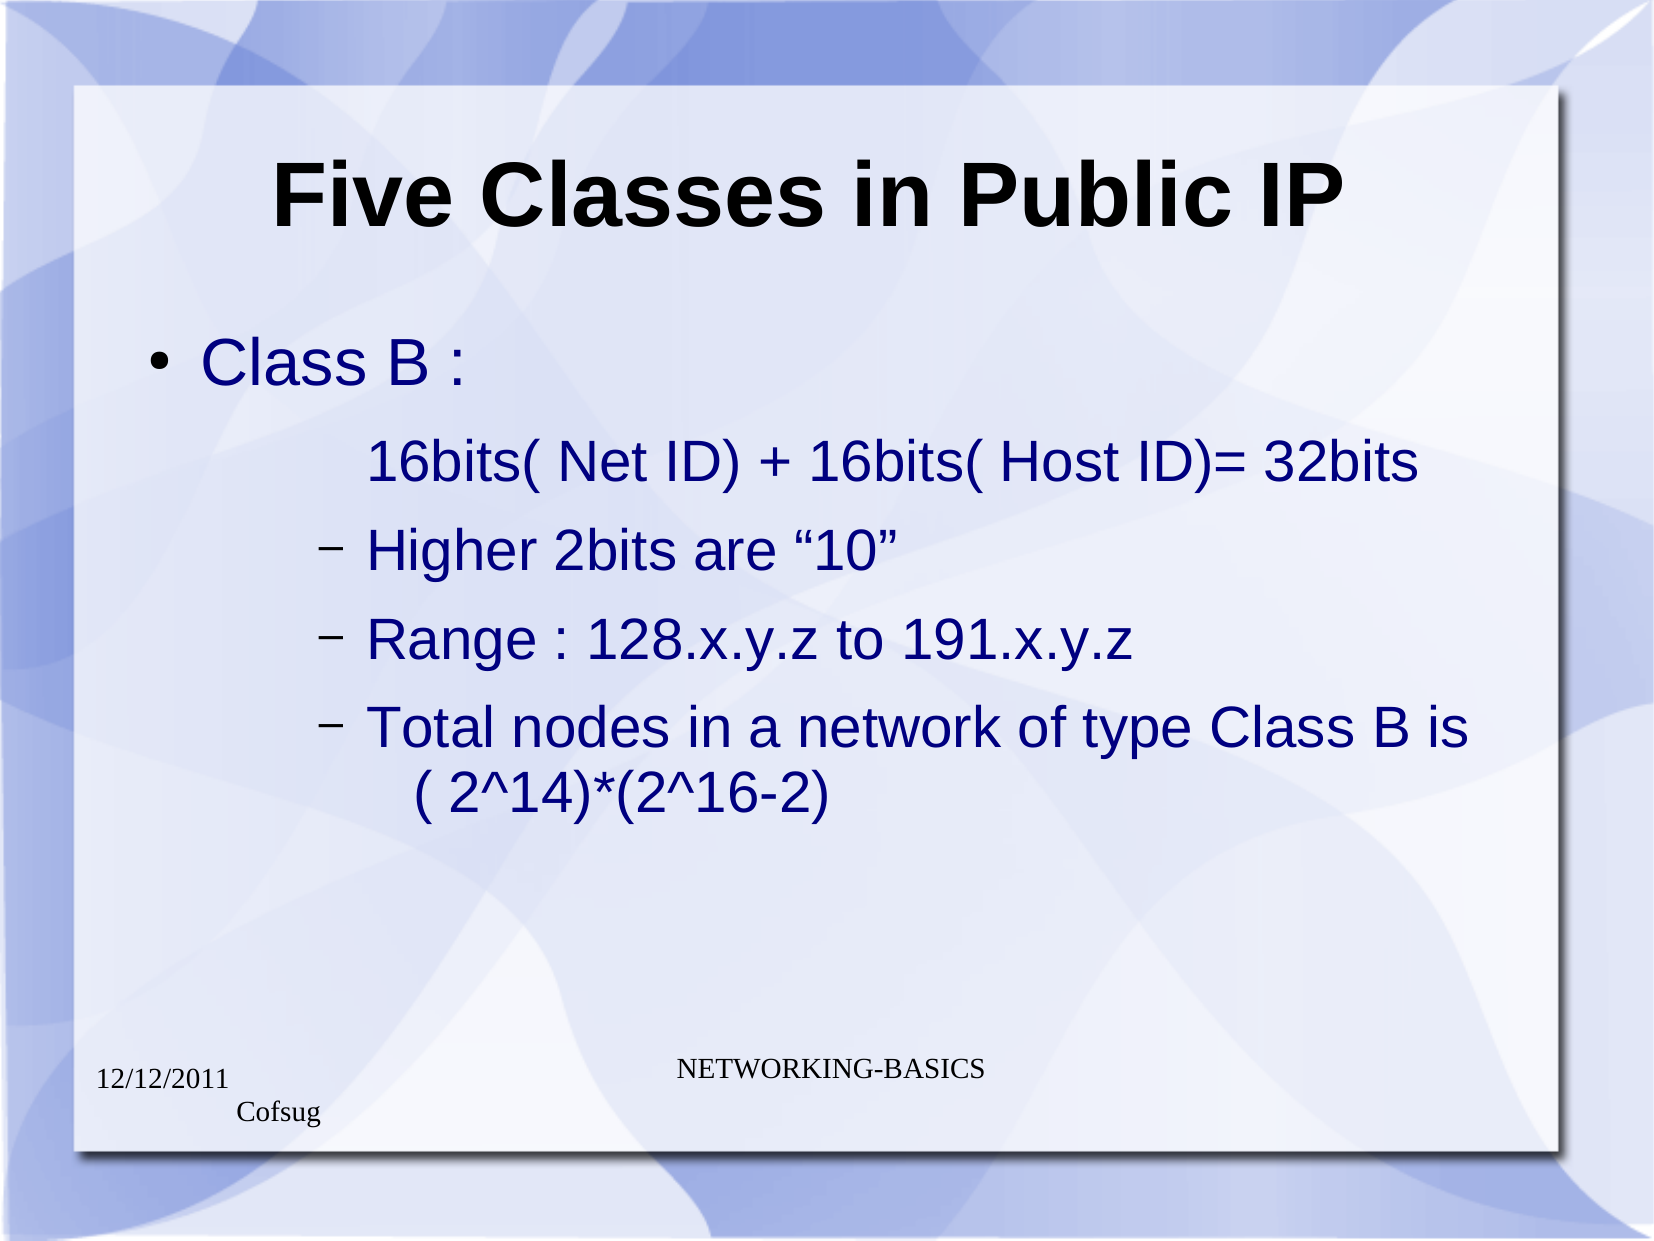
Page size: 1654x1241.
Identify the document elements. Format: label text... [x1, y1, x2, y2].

title Five Classes in Public IP [82, 90, 1536, 298]
picture [0, 0, 1654, 1241]
list Class B : 16bits( Net ID) + 16bits( Host ID)= 32bits Higher 2bits are “10” Range : 128.x.y.z to 191.x.y.z Total nodes in a network of type Class B is ( 2^14)*(2^16-2) [129, 324, 1489, 1144]
